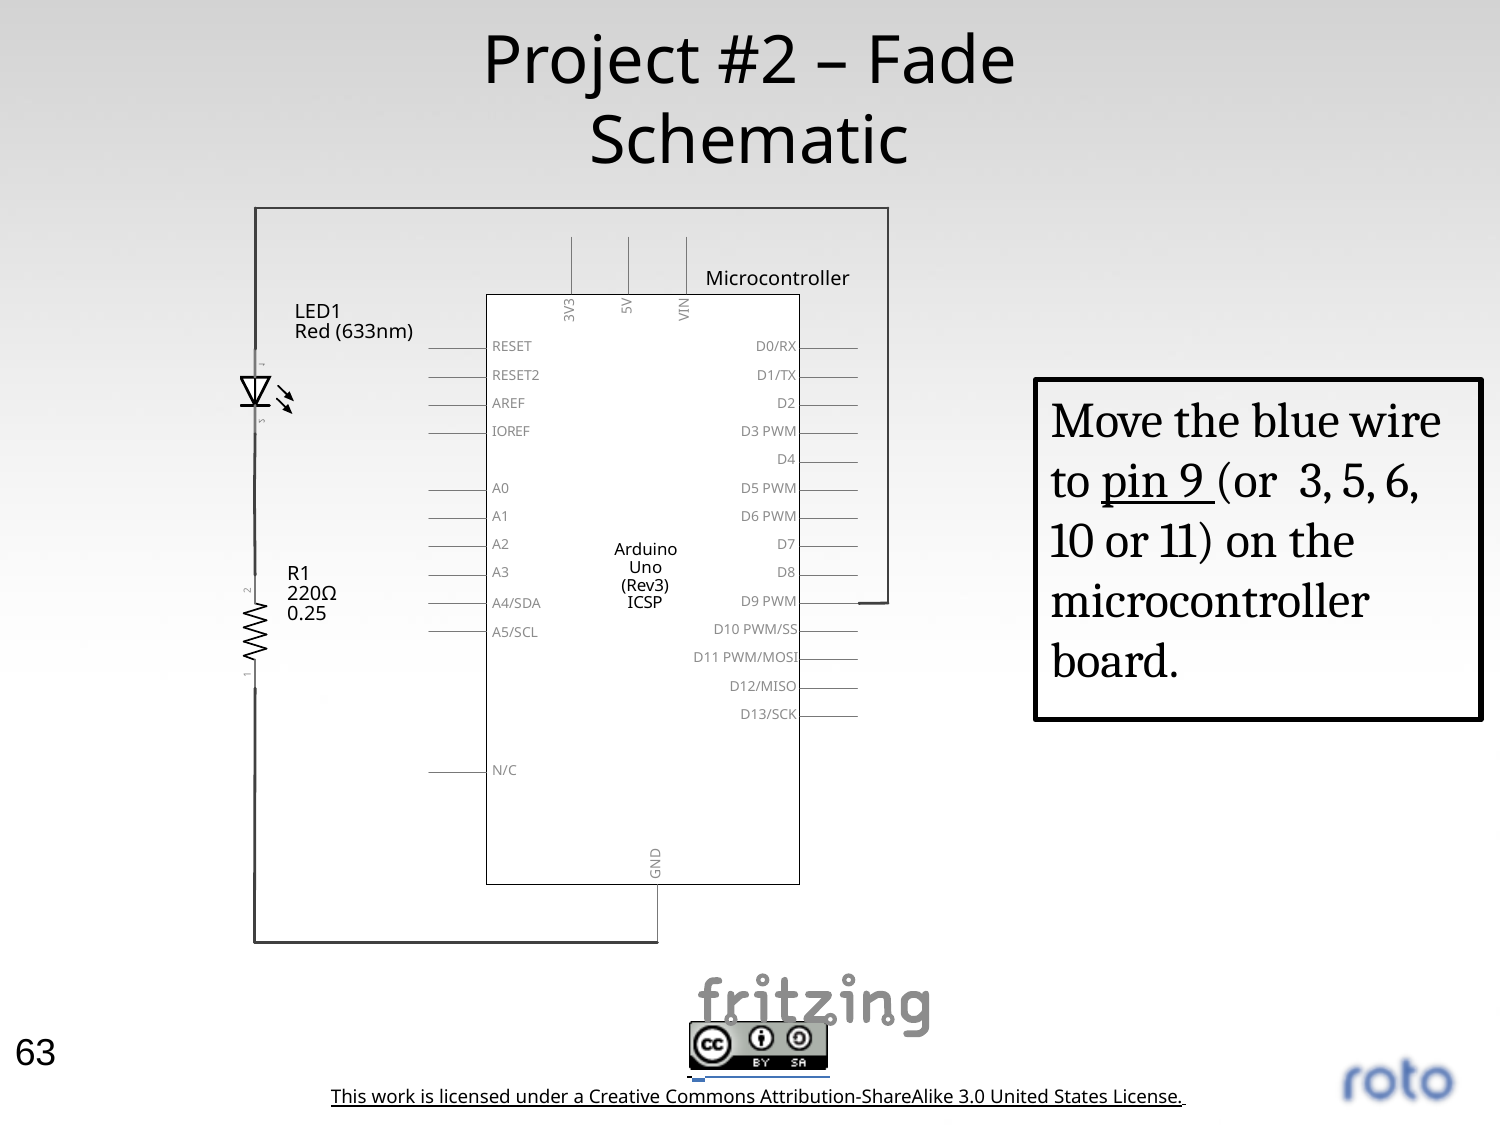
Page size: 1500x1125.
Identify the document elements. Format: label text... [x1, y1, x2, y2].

title Project #2 – Fade Schematic [112, 2, 1388, 190]
picture [0, 0, 1500, 1125]
list Move the blue wire to pin 9 (or 3, 5, 6, 10 or 11) on the microcontroller board. [1035, 379, 1481, 720]
